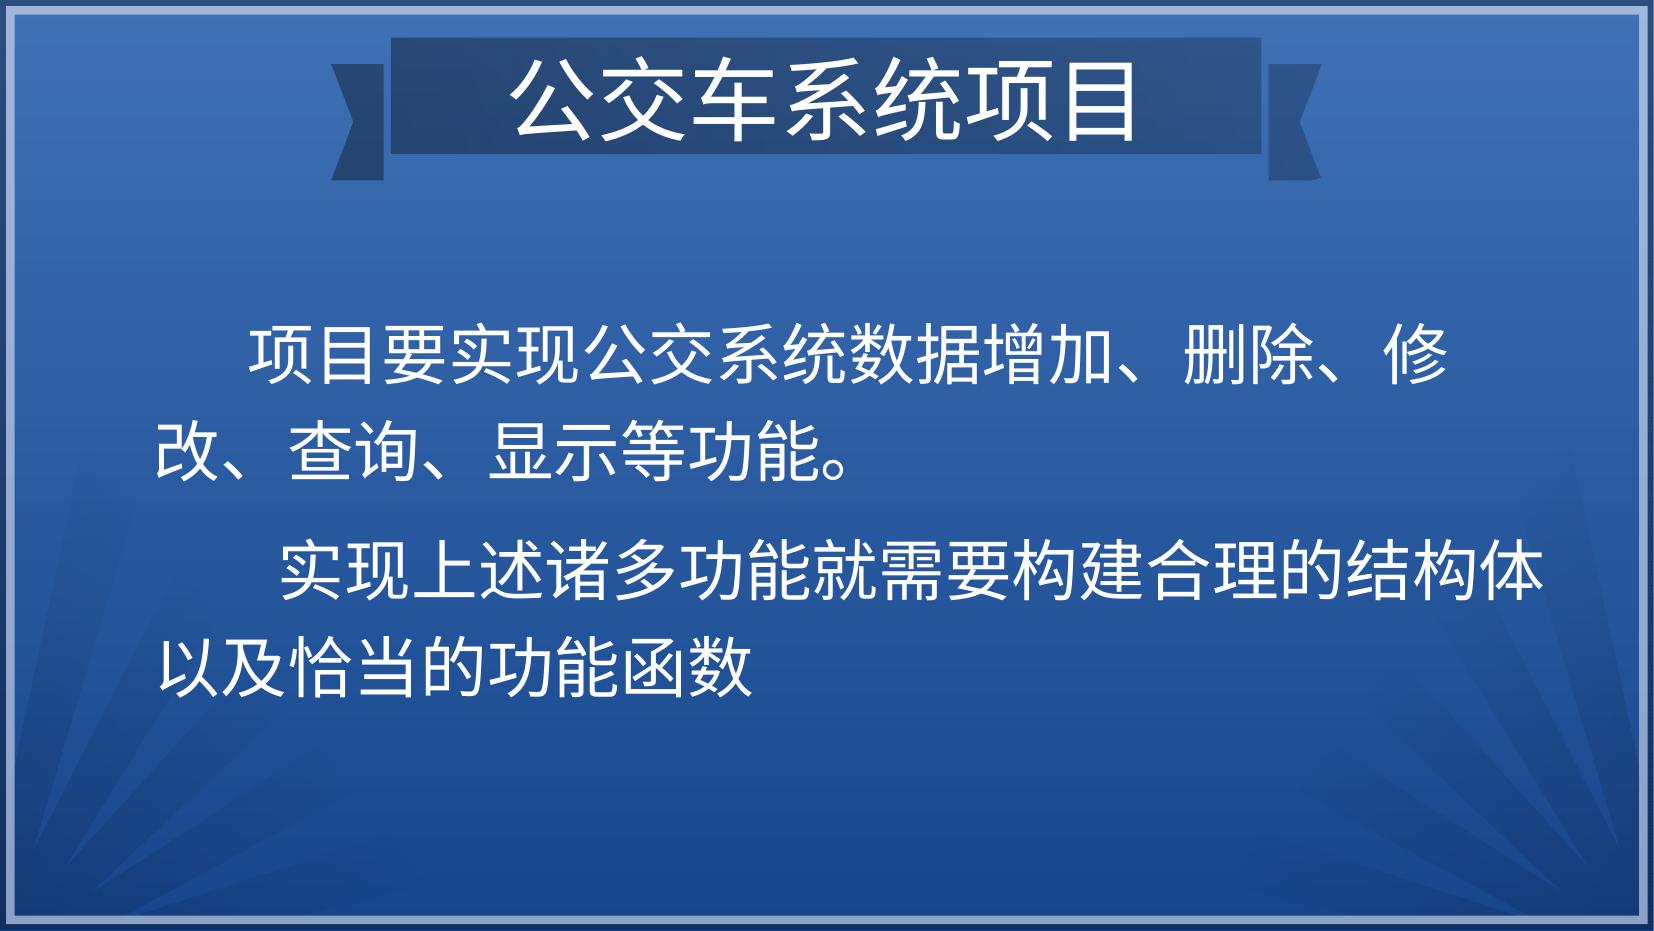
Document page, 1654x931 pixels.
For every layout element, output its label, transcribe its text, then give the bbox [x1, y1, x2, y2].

title 公交车系统项目 [389, 34, 1264, 155]
list 项目要实现公交系统数据增加、删除、修改、查询、显示等功能。 实现上述诸多功能就需要构建合理的结构体以及恰当的功能函数 [82, 224, 1571, 848]
